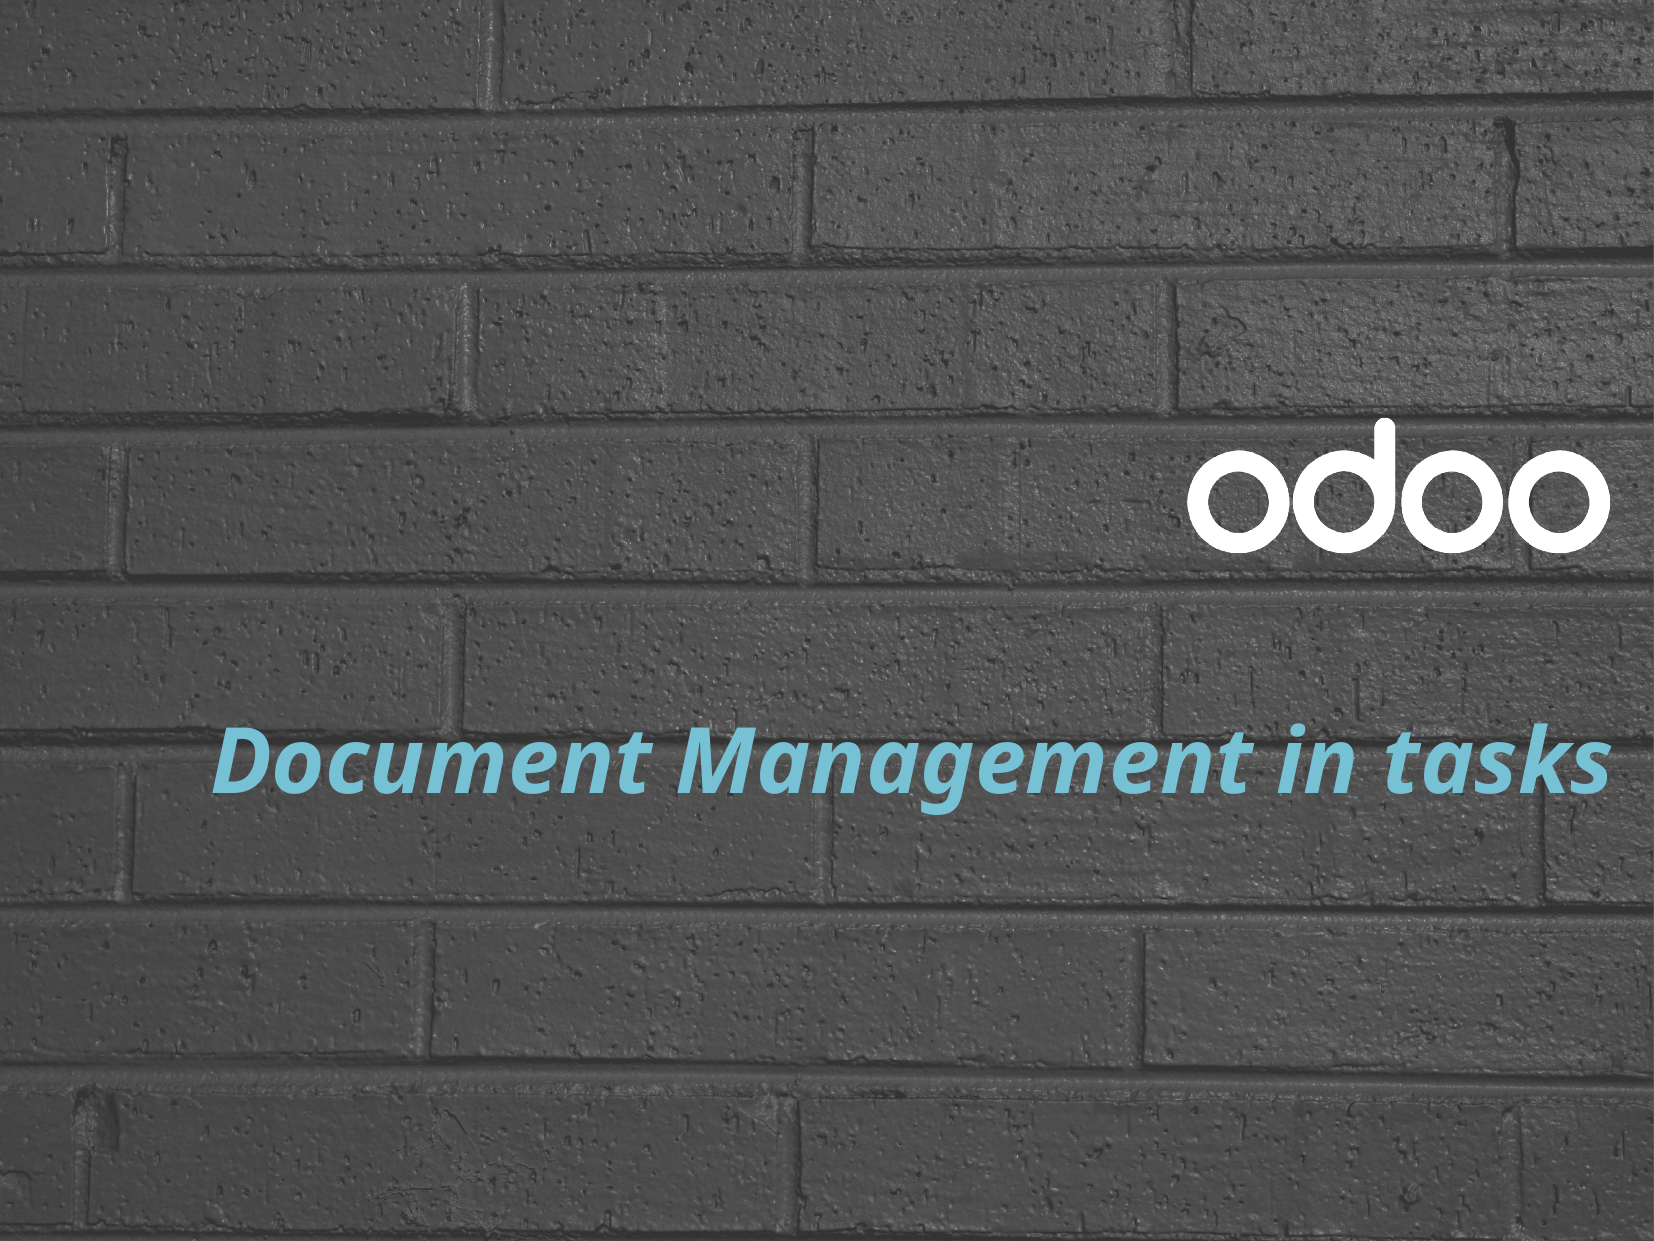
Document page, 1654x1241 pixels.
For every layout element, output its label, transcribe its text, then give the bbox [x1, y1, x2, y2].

picture [0, 0, 1654, 1241]
text_box Document Management in tasks [0, 562, 1630, 904]
